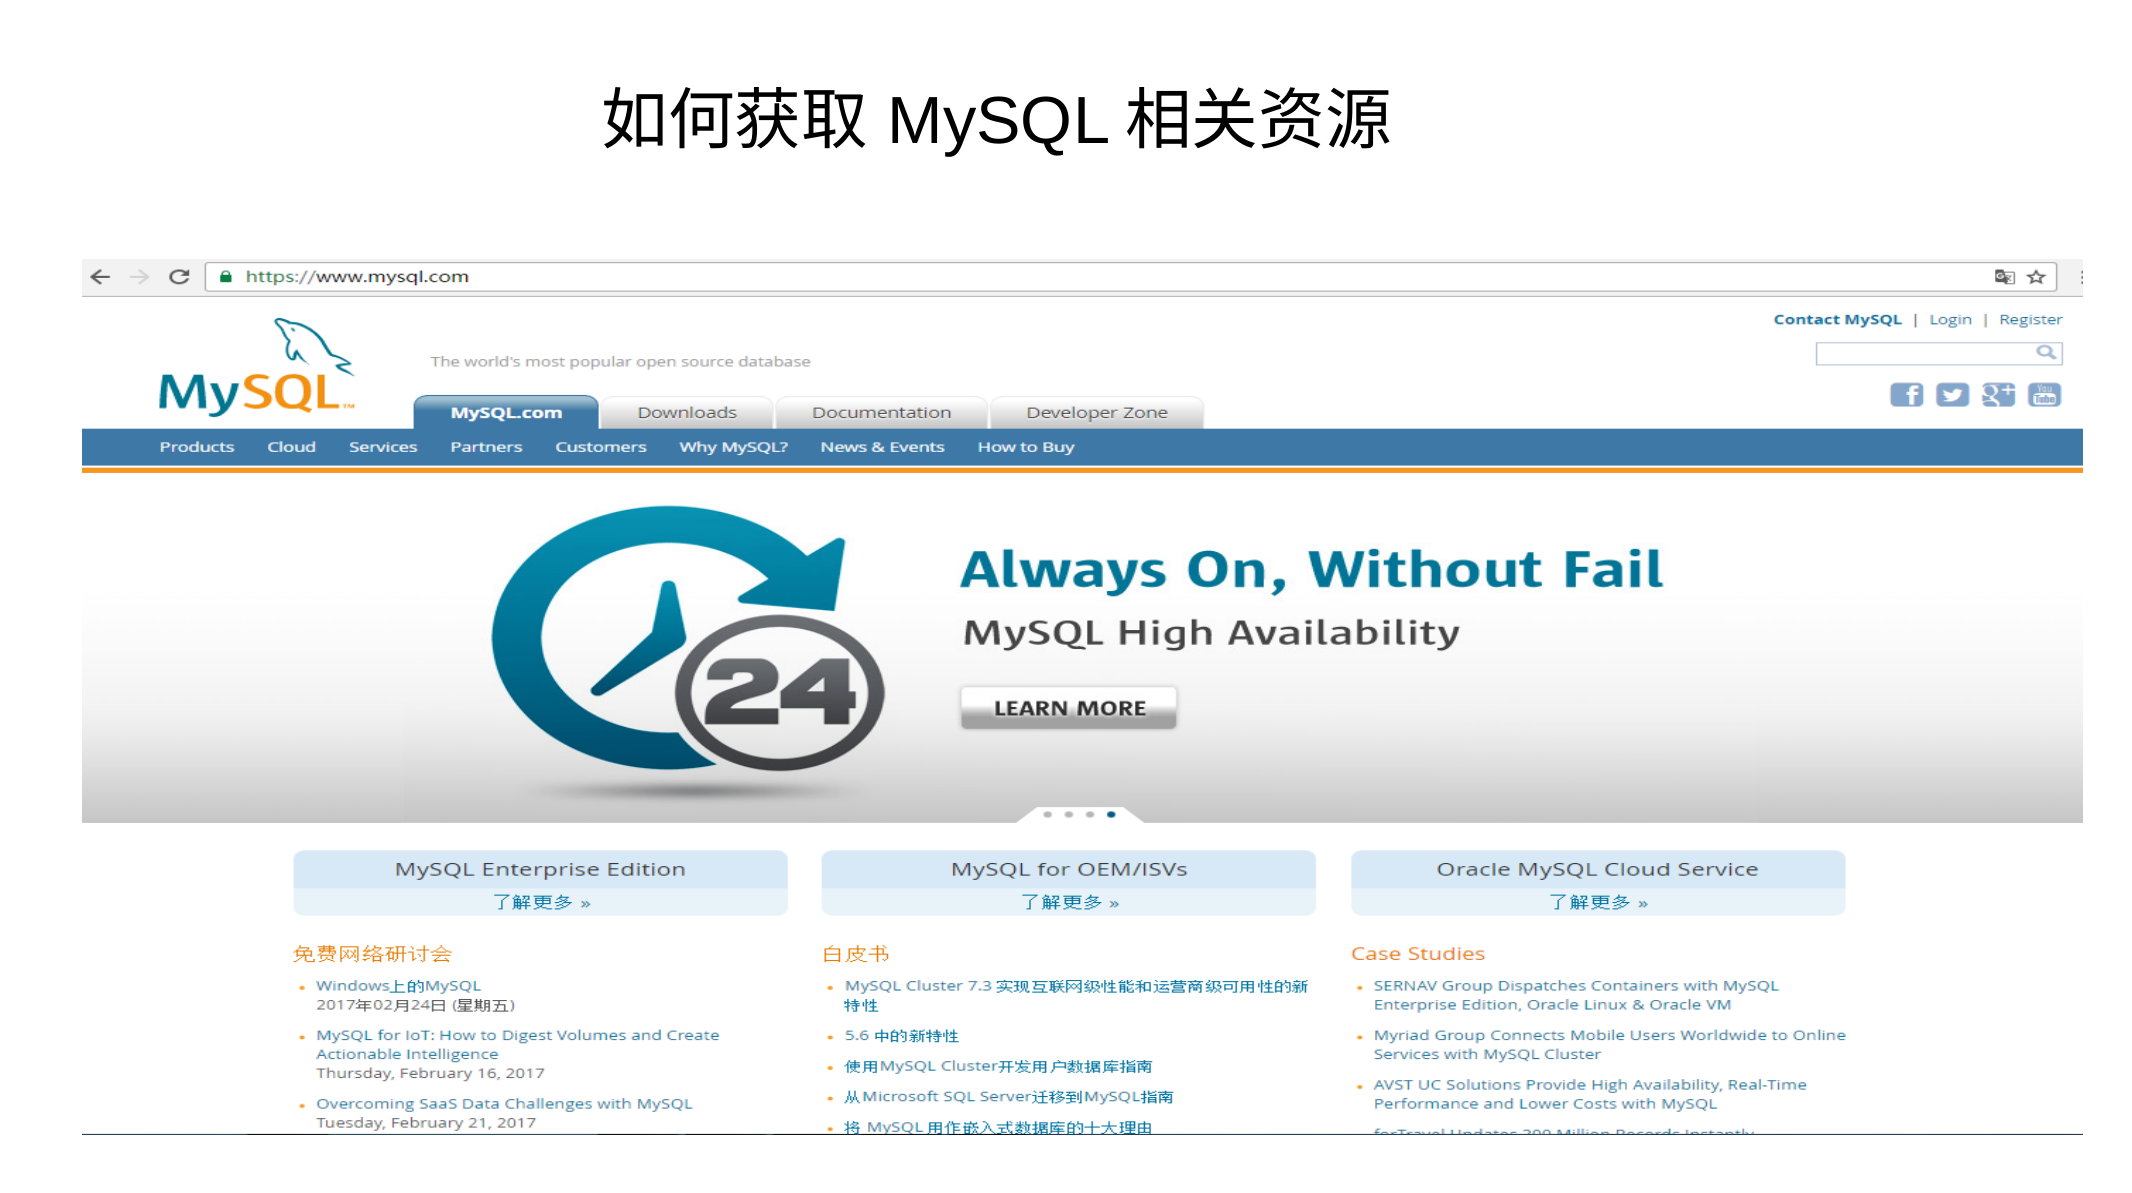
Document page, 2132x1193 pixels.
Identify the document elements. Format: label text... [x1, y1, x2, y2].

picture [0, 0, 2132, 1193]
subtitle 如何获取MySQL相关资源 [601, 47, 1851, 182]
